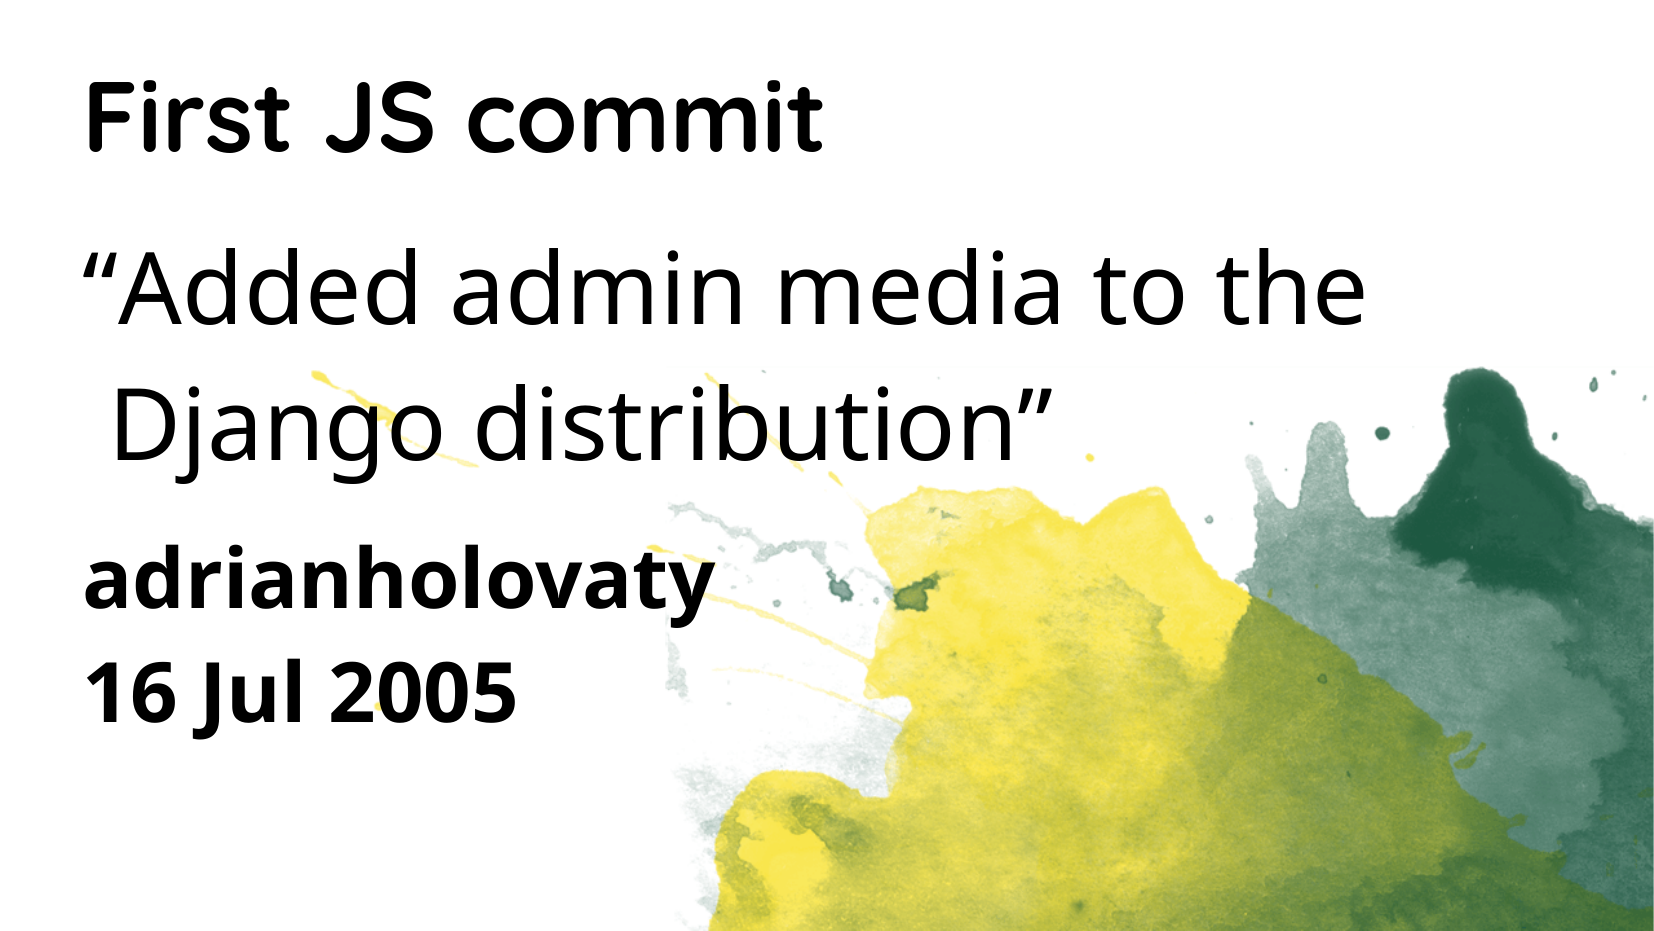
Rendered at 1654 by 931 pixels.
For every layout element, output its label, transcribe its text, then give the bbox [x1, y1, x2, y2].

list “Added admin media to the Django distribution” adrianholovaty 16 Jul 2005 [82, 217, 1571, 875]
picture [0, 0, 1654, 931]
title First JS commit [82, 37, 1571, 193]
